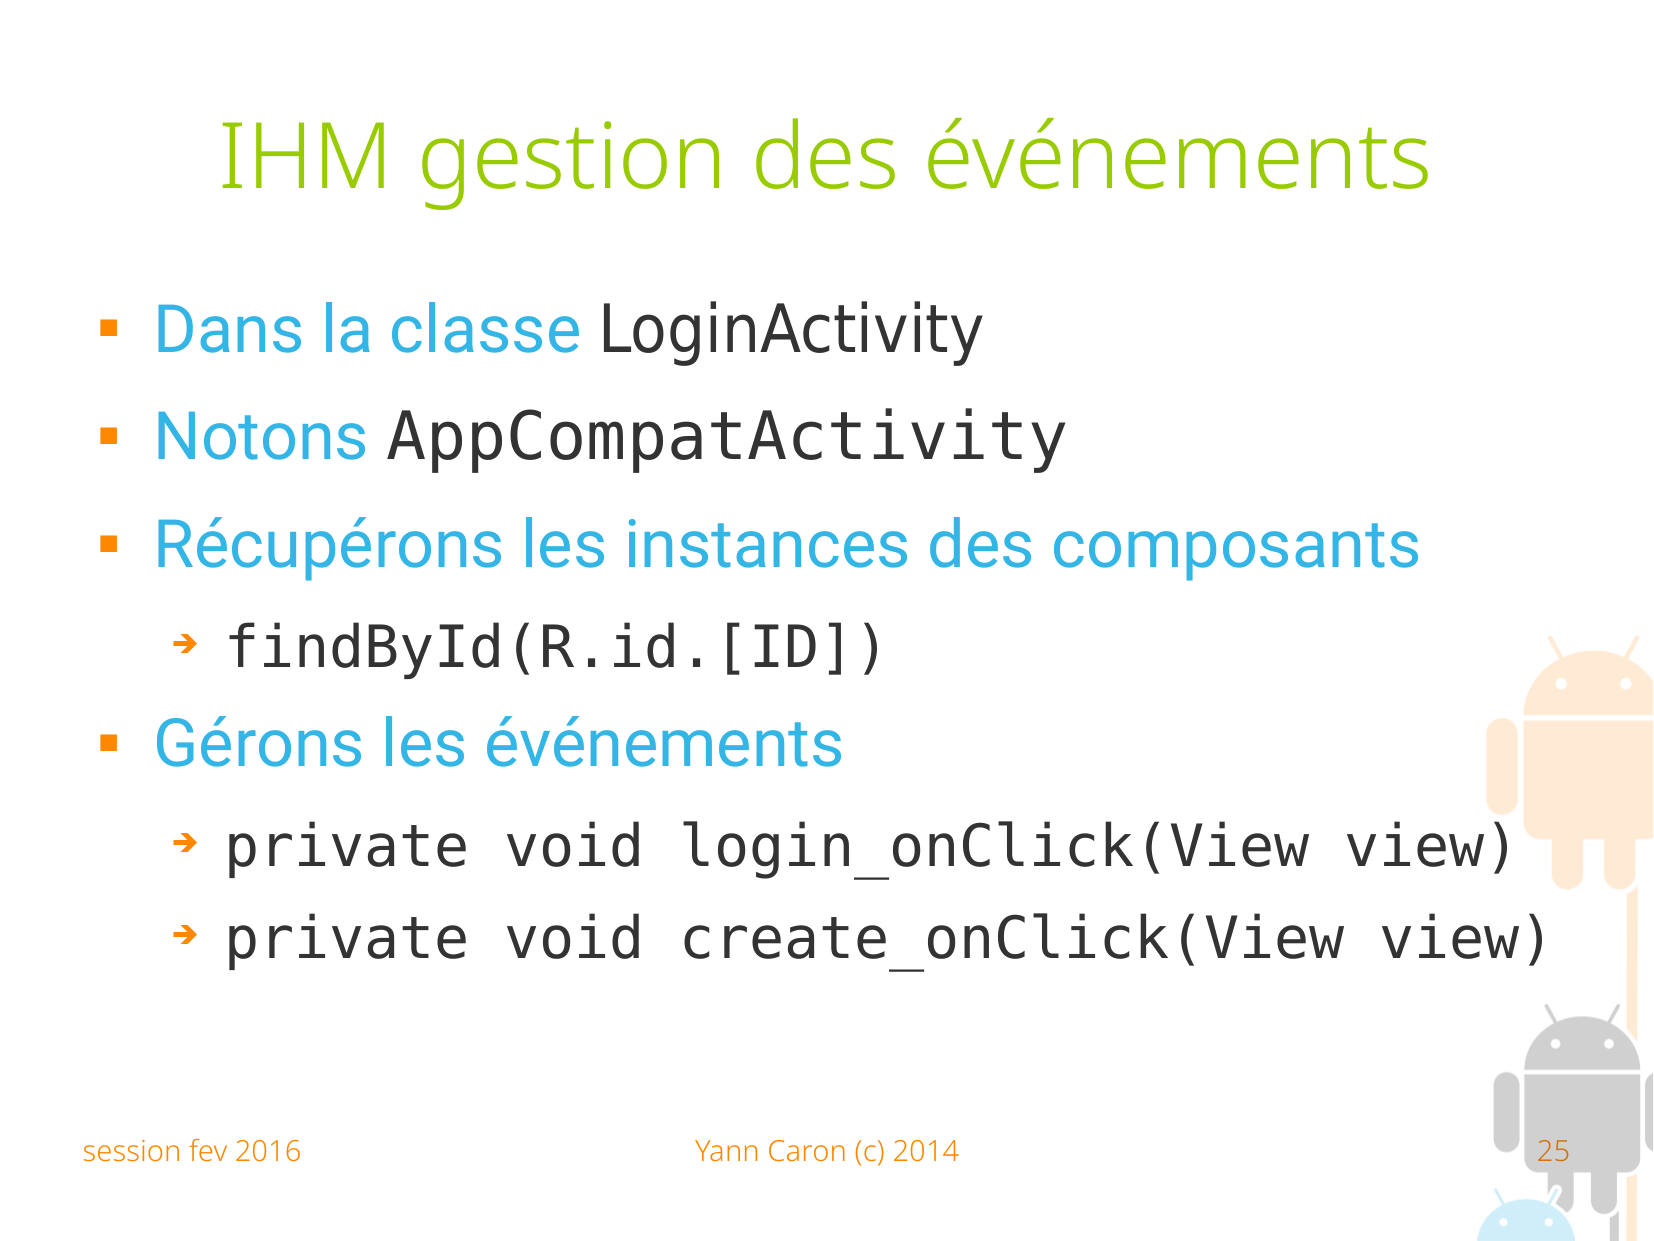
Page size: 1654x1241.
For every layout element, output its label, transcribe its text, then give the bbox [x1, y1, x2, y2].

picture [240, 423, 1654, 1241]
list Dans la classe LoginActivity Notons AppCompatActivity Récupérons les instances des composants findById(R.id.[ID]) Gérons les événements private void login_onClick(View view) private void create_onClick(View view) [82, 290, 1571, 1010]
title IHM gestion des événements [82, 49, 1571, 257]
